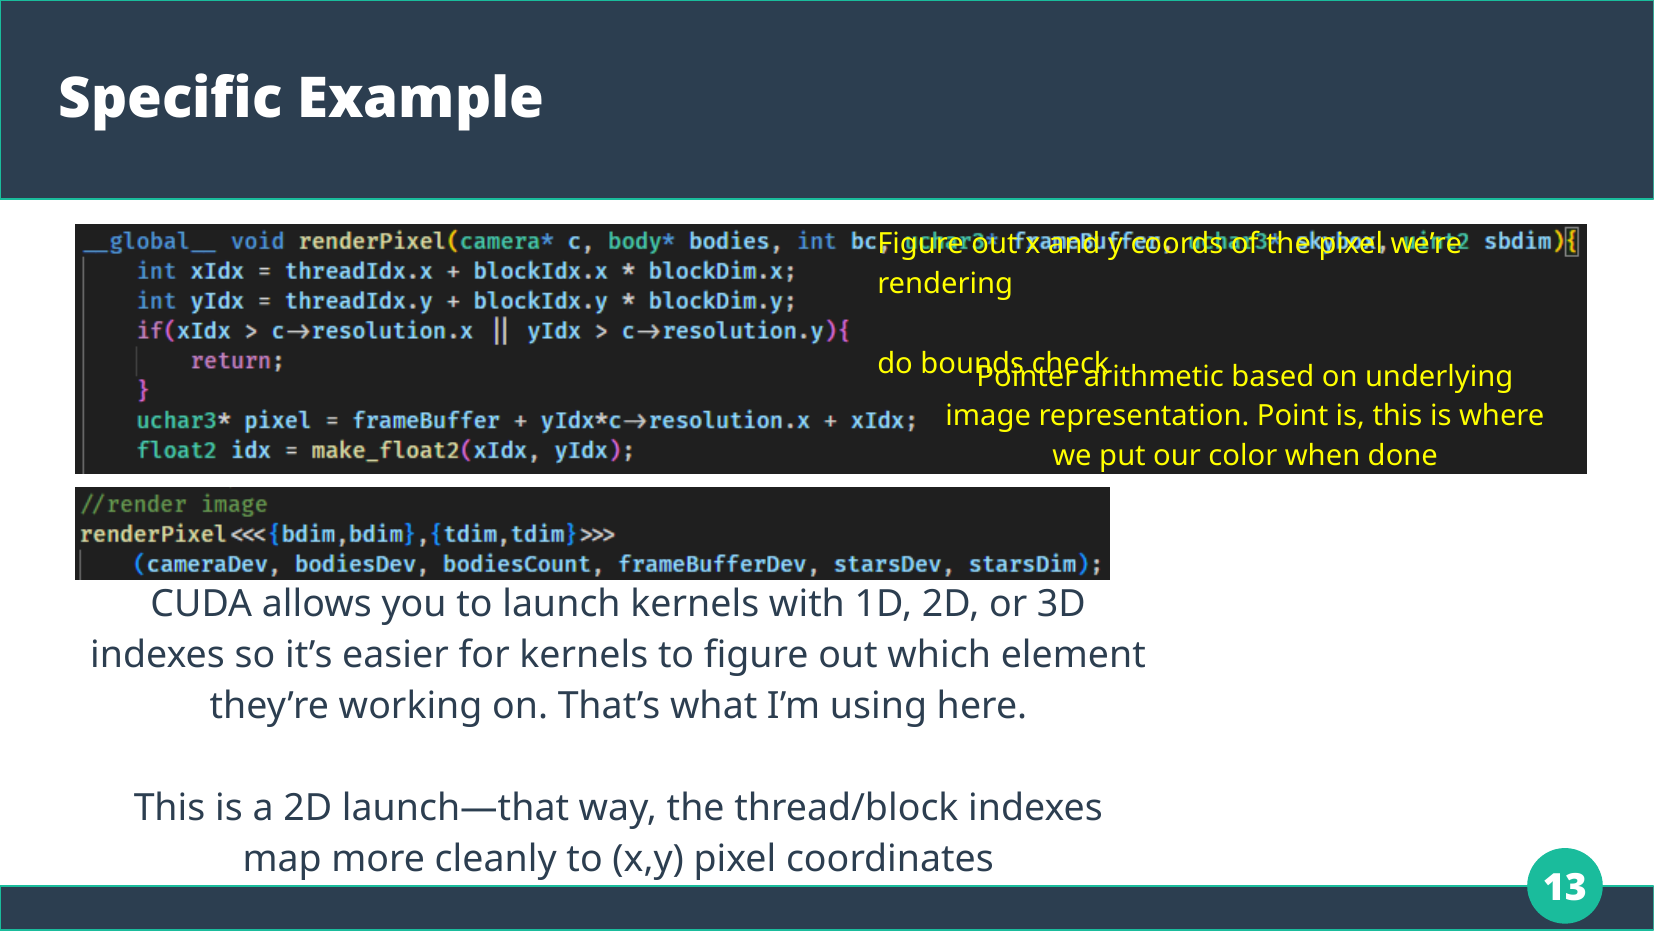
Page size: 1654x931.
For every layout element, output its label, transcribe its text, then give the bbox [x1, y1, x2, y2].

text_box Pointer arithmetic based on underlying image representation. Point is, this is where we put our color when done [915, 376, 1576, 488]
text_box Figure out x and y coords of the pixel we’re rendering do bounds check [862, 229, 1613, 376]
title Specific Example [59, 37, 1595, 155]
picture [75, 224, 1587, 474]
picture [75, 487, 1110, 580]
picture [1576, 376, 1587, 474]
text_box CUDA allows you to launch kernels with 1D, 2D, or 3D indexes so it’s easier for kernels to figure out which element they’re working on. That’s what I’m using here. This is a 2D launch—that way, the thread/block indexes map more cleanly to (x,y) pixel coordinates [75, 595, 1163, 863]
